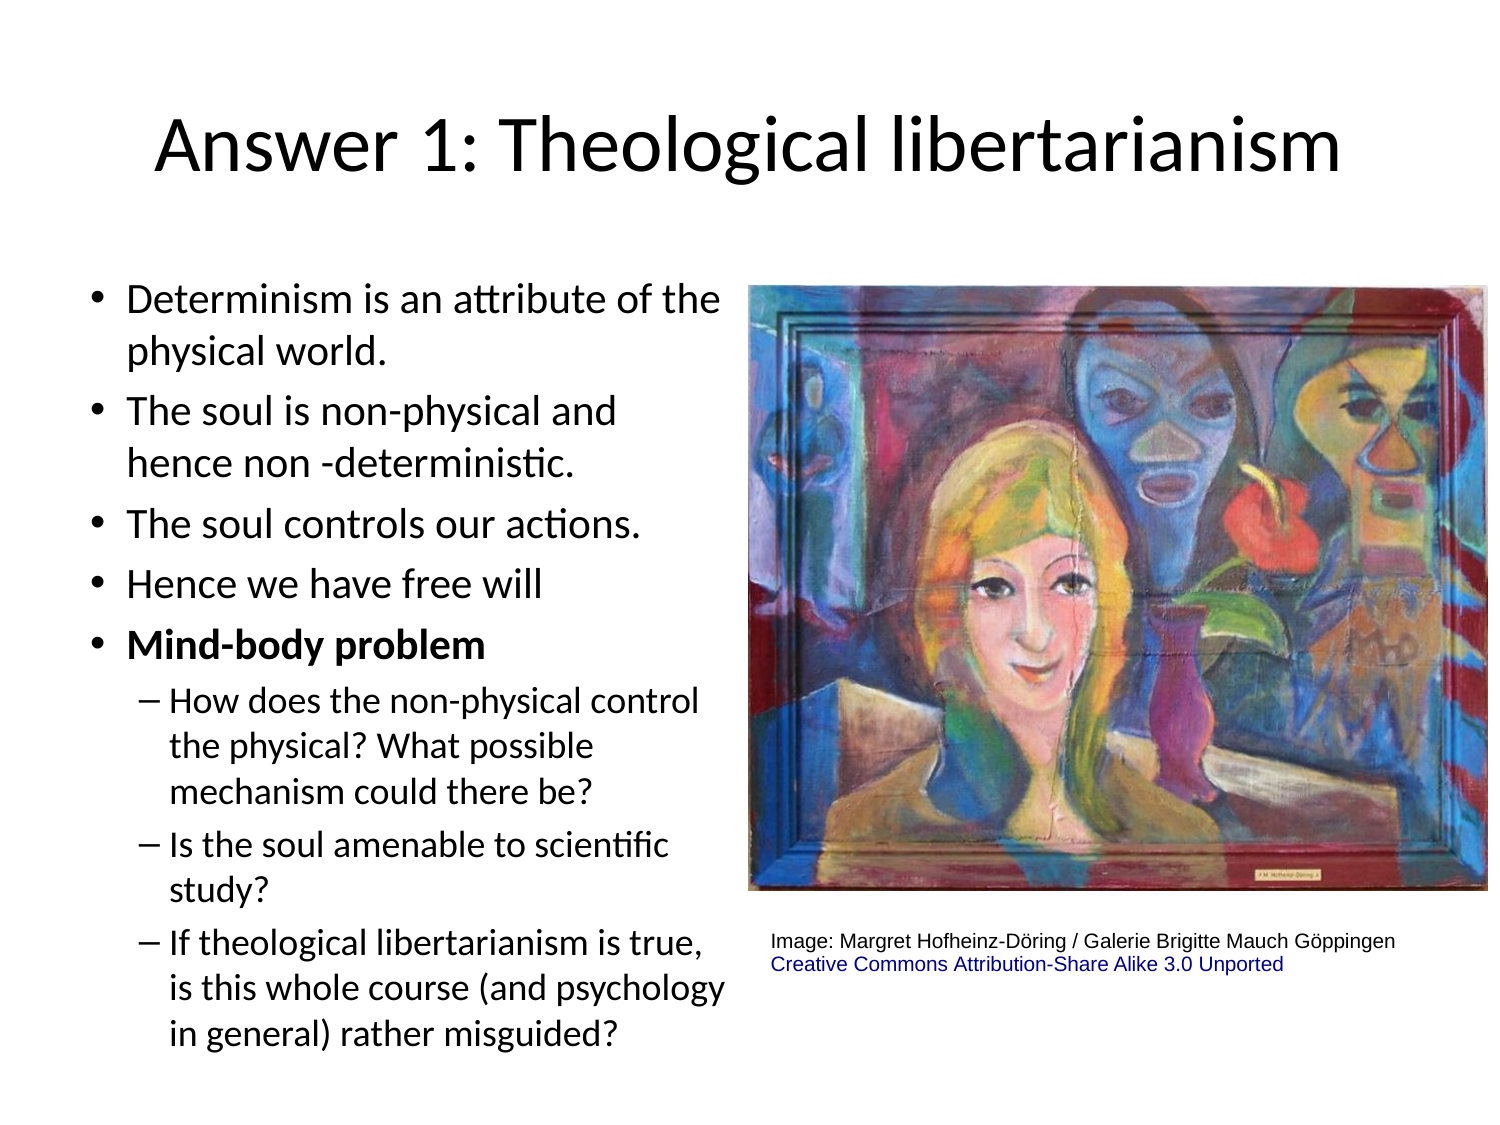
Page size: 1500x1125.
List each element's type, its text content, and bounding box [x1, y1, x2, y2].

picture [748, 285, 1488, 891]
list Determinism is an attribute of the physical world. The soul is non-physical and hence non -deterministic. The soul controls our actions. Hence we have free will Mind-body problem How does the non-physical control the physical? What possible mechanism could there be? Is the soul amenable to scientific study? If theological libertarianism is true, is this whole course (and psychology in general) rather misguided? [75, 262, 749, 1076]
title Answer 1: Theological libertarianism [75, 45, 1425, 233]
text_box Image: Margret Hofheinz-Döring / Galerie Brigitte Mauch Göppingen Creative Commons Attribution-Share Alike 3.0 Unported [750, 922, 1477, 1053]
